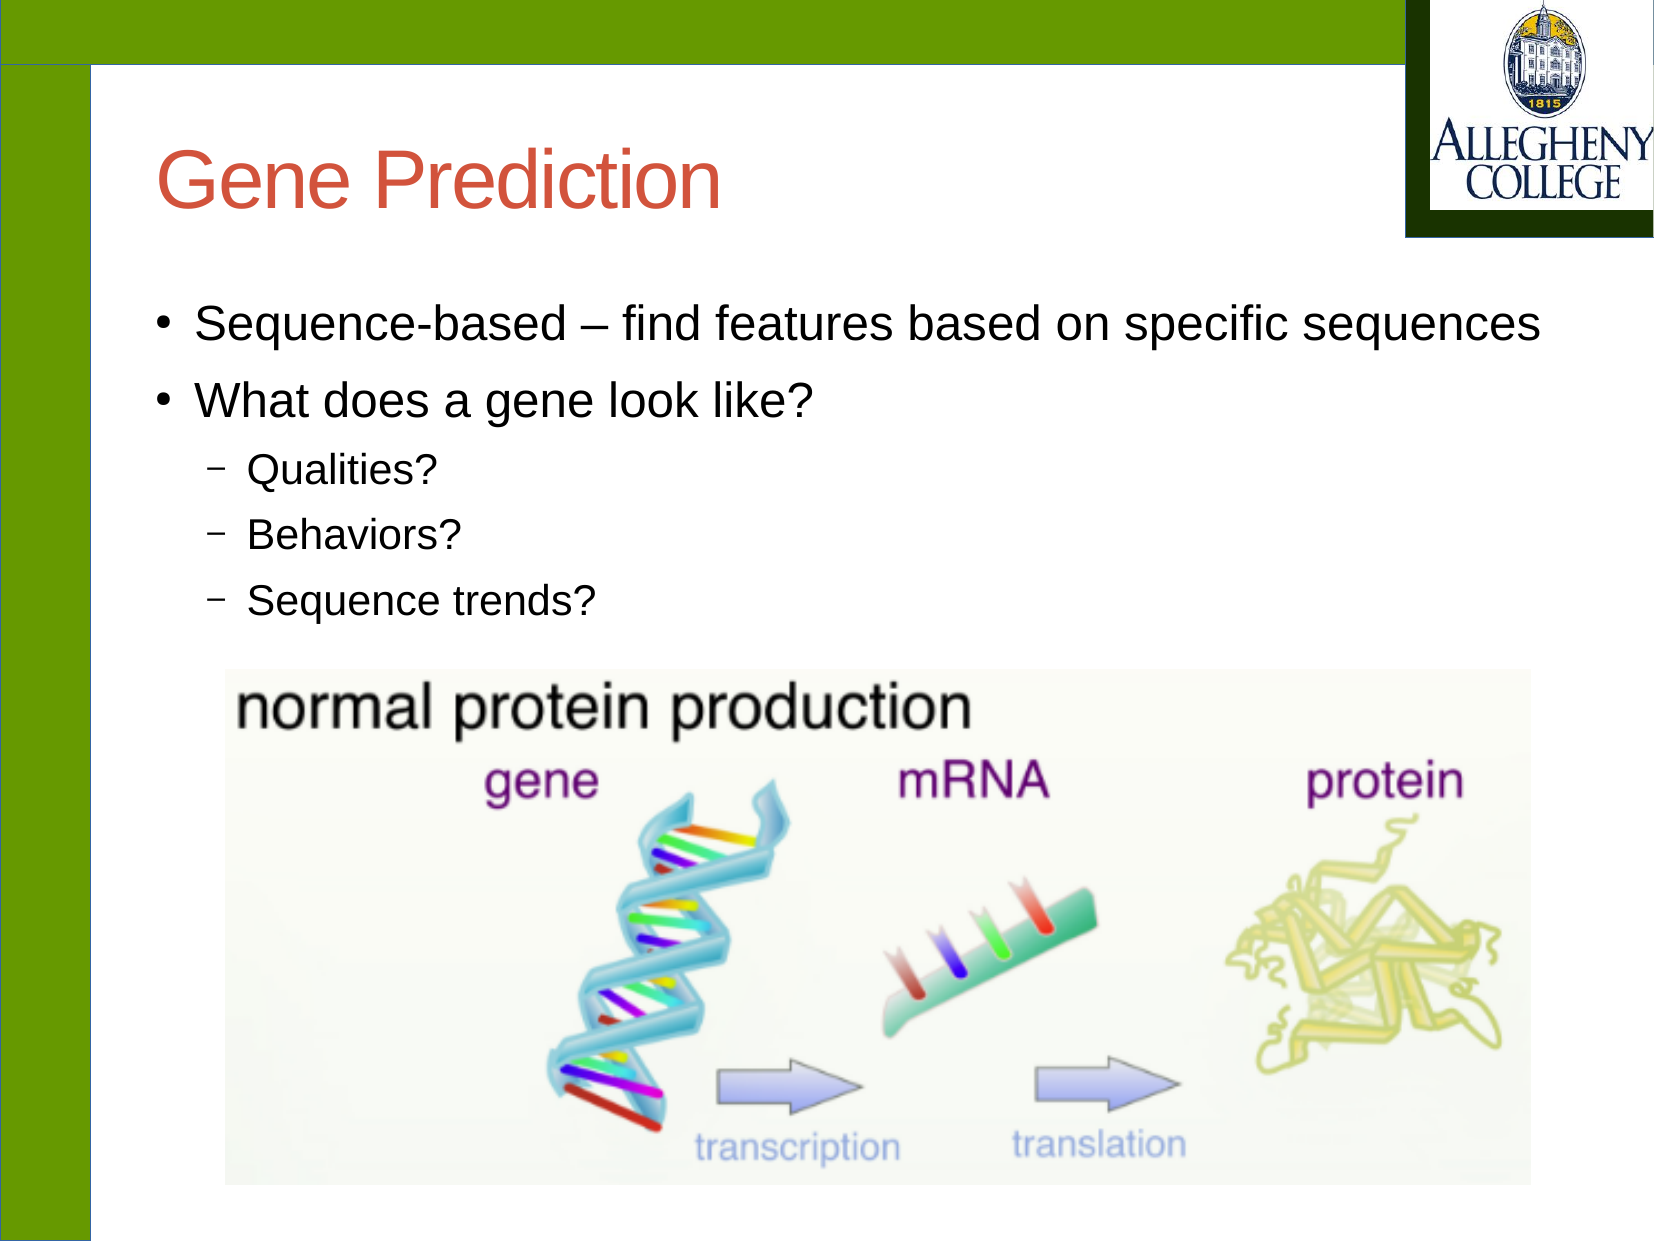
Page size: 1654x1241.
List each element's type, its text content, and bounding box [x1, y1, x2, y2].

list Sequence-based – find features based on specific sequences What does a gene look like? Qualities? Behaviors? Sequence trends? [141, 296, 1591, 631]
text_box [0, 0, 1654, 1241]
text_box Gene Prediction [155, 105, 1030, 256]
picture [225, 669, 1531, 1186]
picture [1430, 0, 1654, 210]
